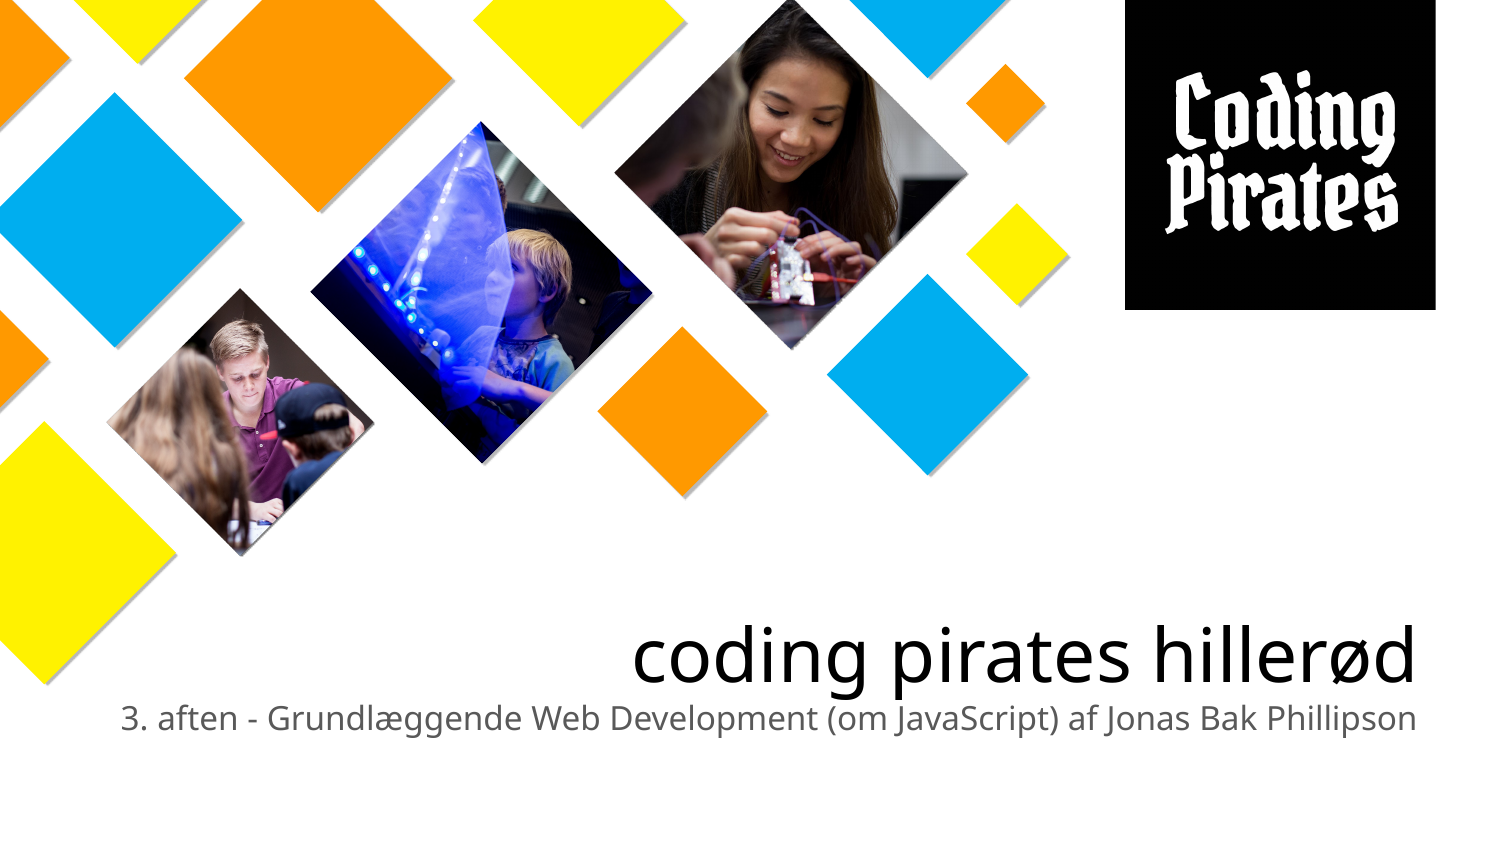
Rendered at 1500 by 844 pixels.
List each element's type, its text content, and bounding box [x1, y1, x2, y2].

picture [1125, 0, 1436, 310]
title coding pirates hillerød 3. aften - Grundlæggende Web Development (om JavaScript) af Jonas Bak Phillipson [70, 592, 1435, 805]
picture [500, 0, 1081, 378]
picture [20, 266, 460, 578]
